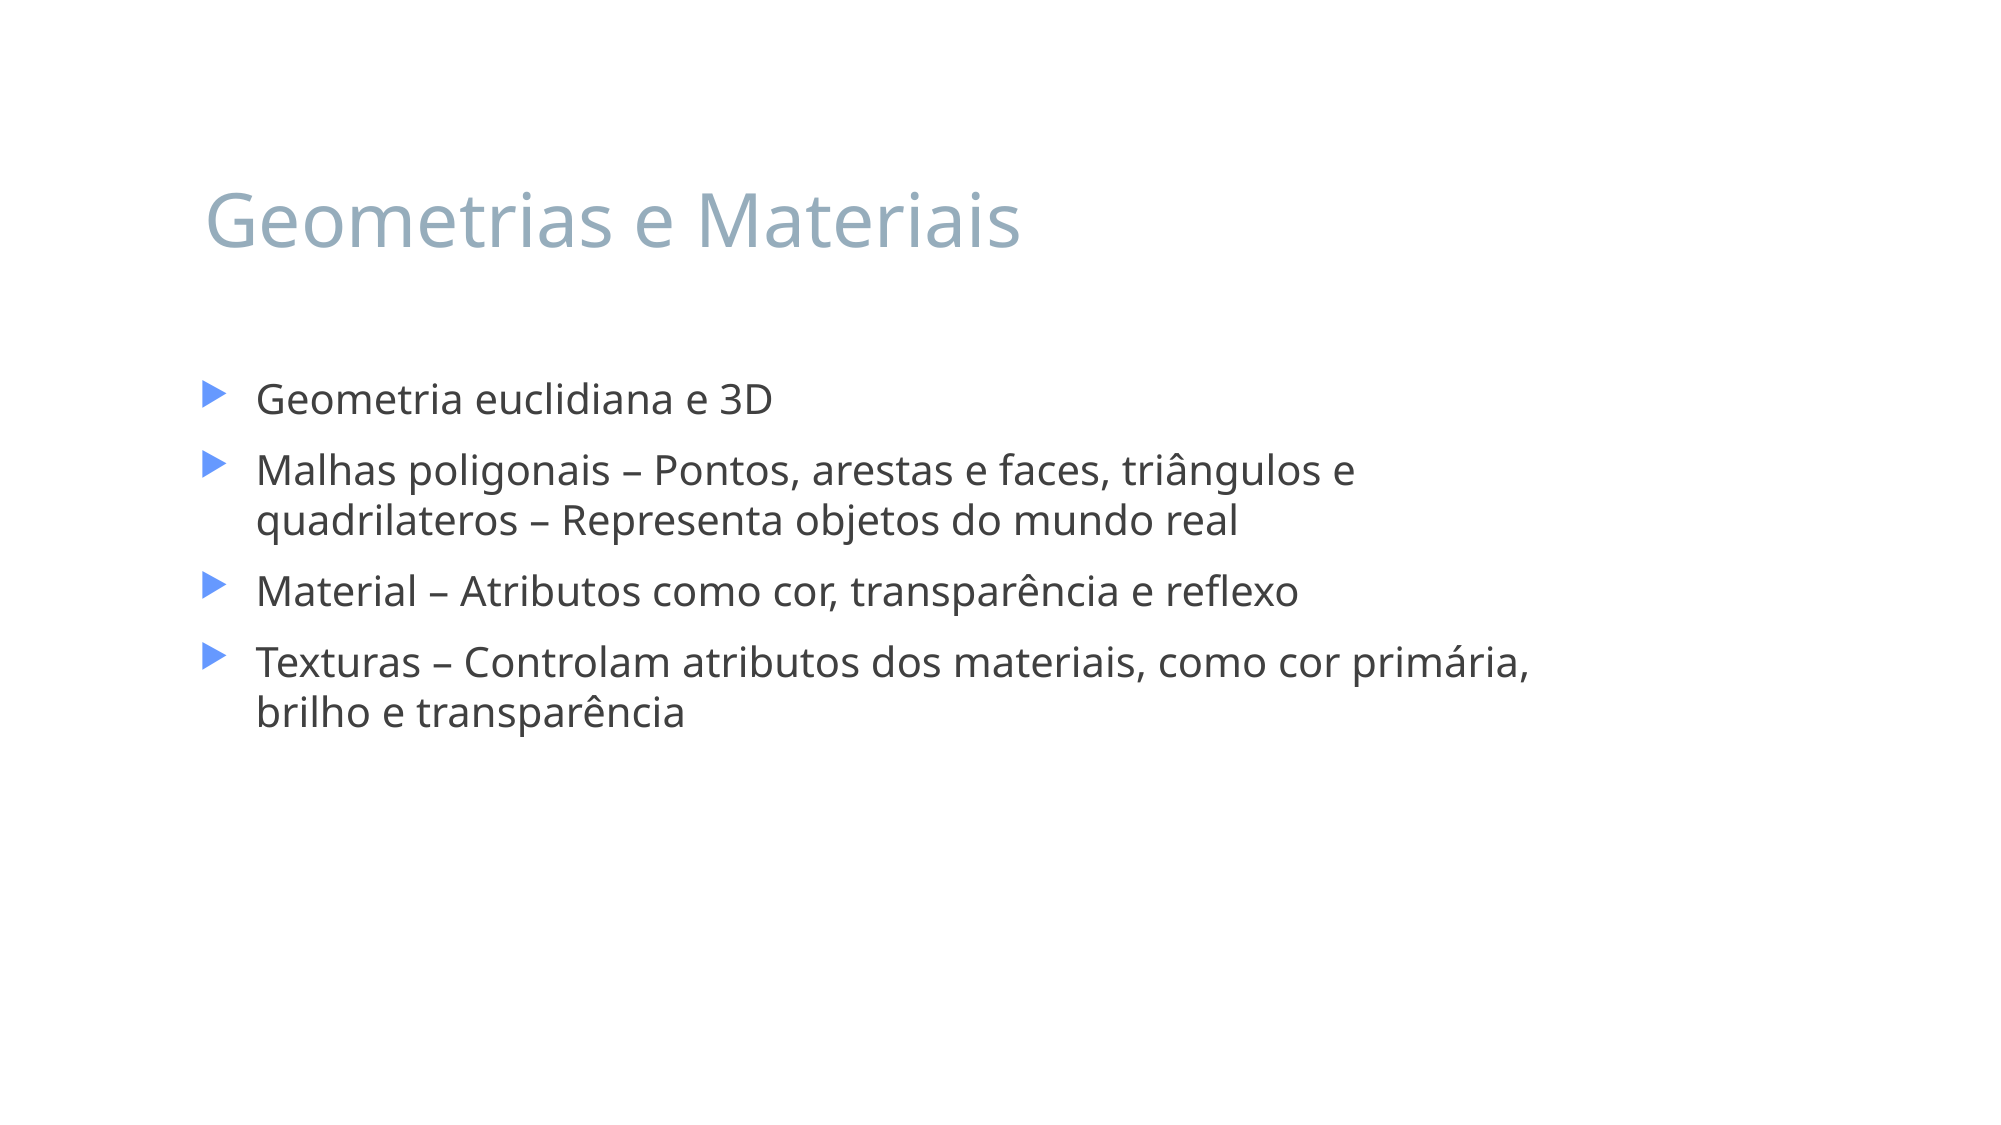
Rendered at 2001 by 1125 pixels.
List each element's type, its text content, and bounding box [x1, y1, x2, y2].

title Geometrias e Materiais [189, 159, 1627, 276]
list Geometria euclidiana e 3D Malhas poligonais – Pontos, arestas e faces, triângulos e quadrilateros – Representa objetos do mundo real Material – Atributos como cor, transparência e reflexo Texturas – Controlam atributos dos materiais, como cor primária, brilho e transparência [184, 365, 1632, 926]
